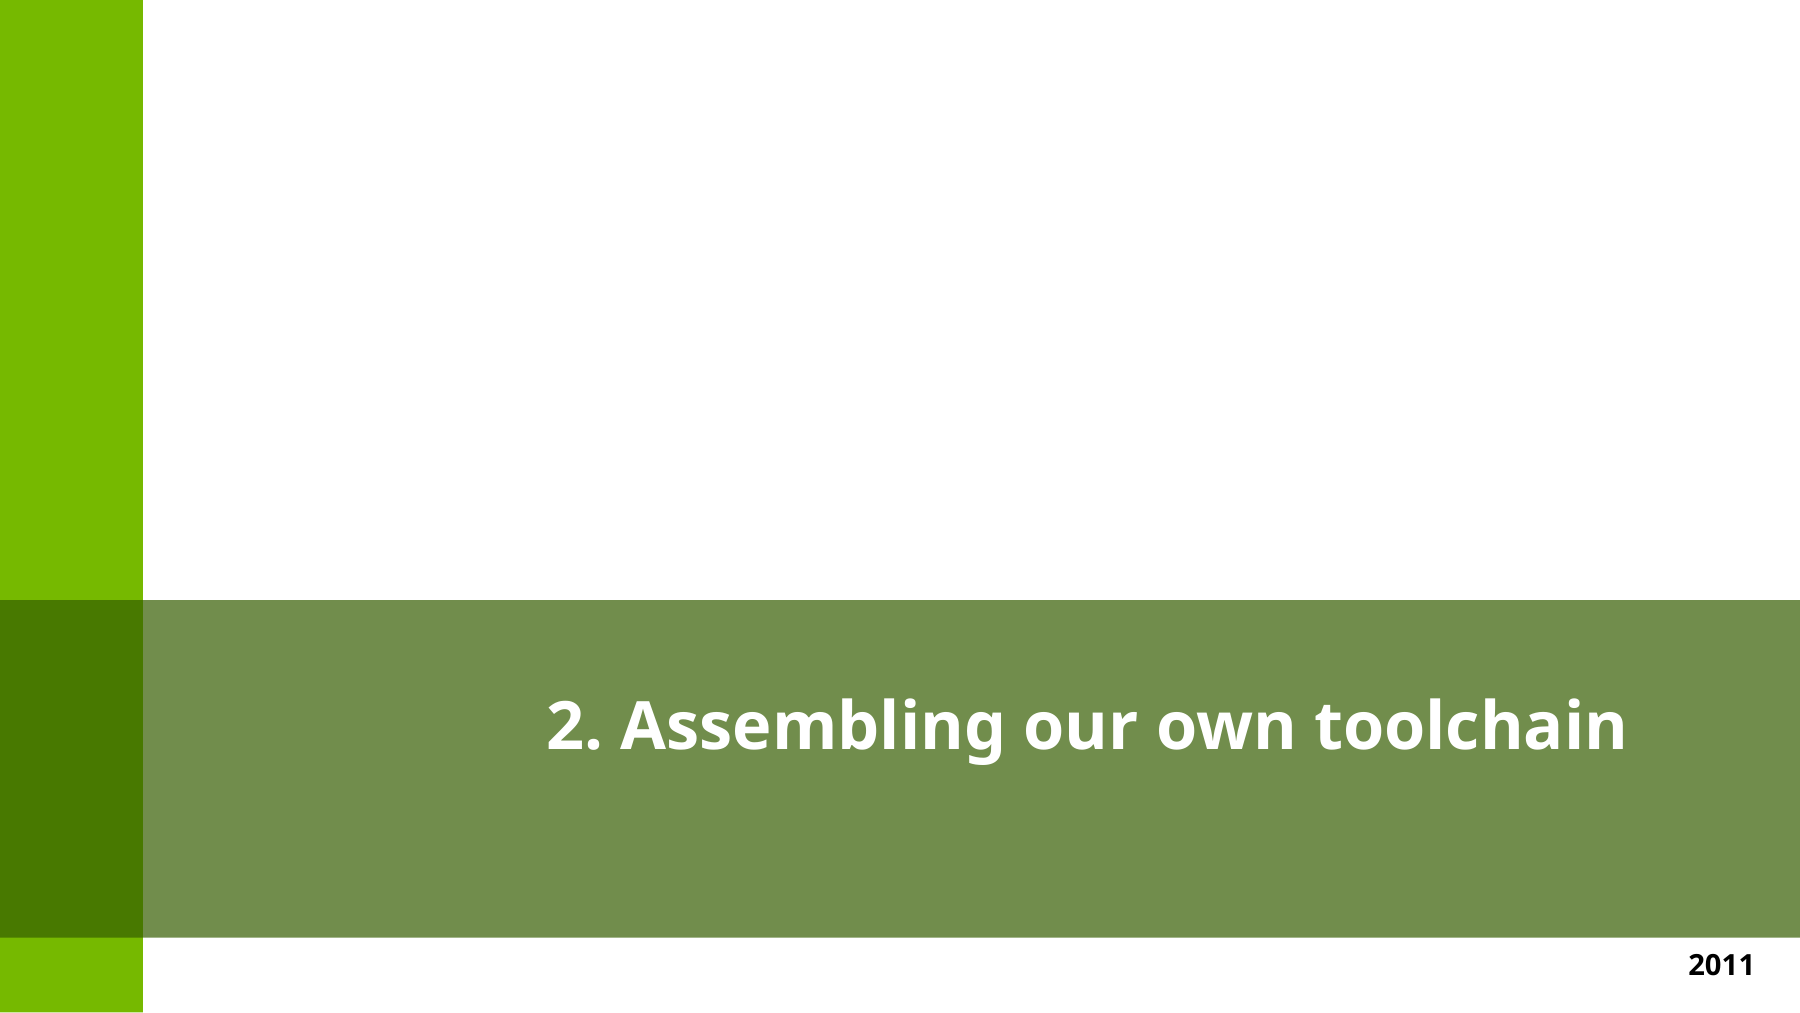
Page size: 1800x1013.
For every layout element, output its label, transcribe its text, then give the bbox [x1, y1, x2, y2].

text_box 2. Assembling our own toolchain [0, 600, 1800, 938]
